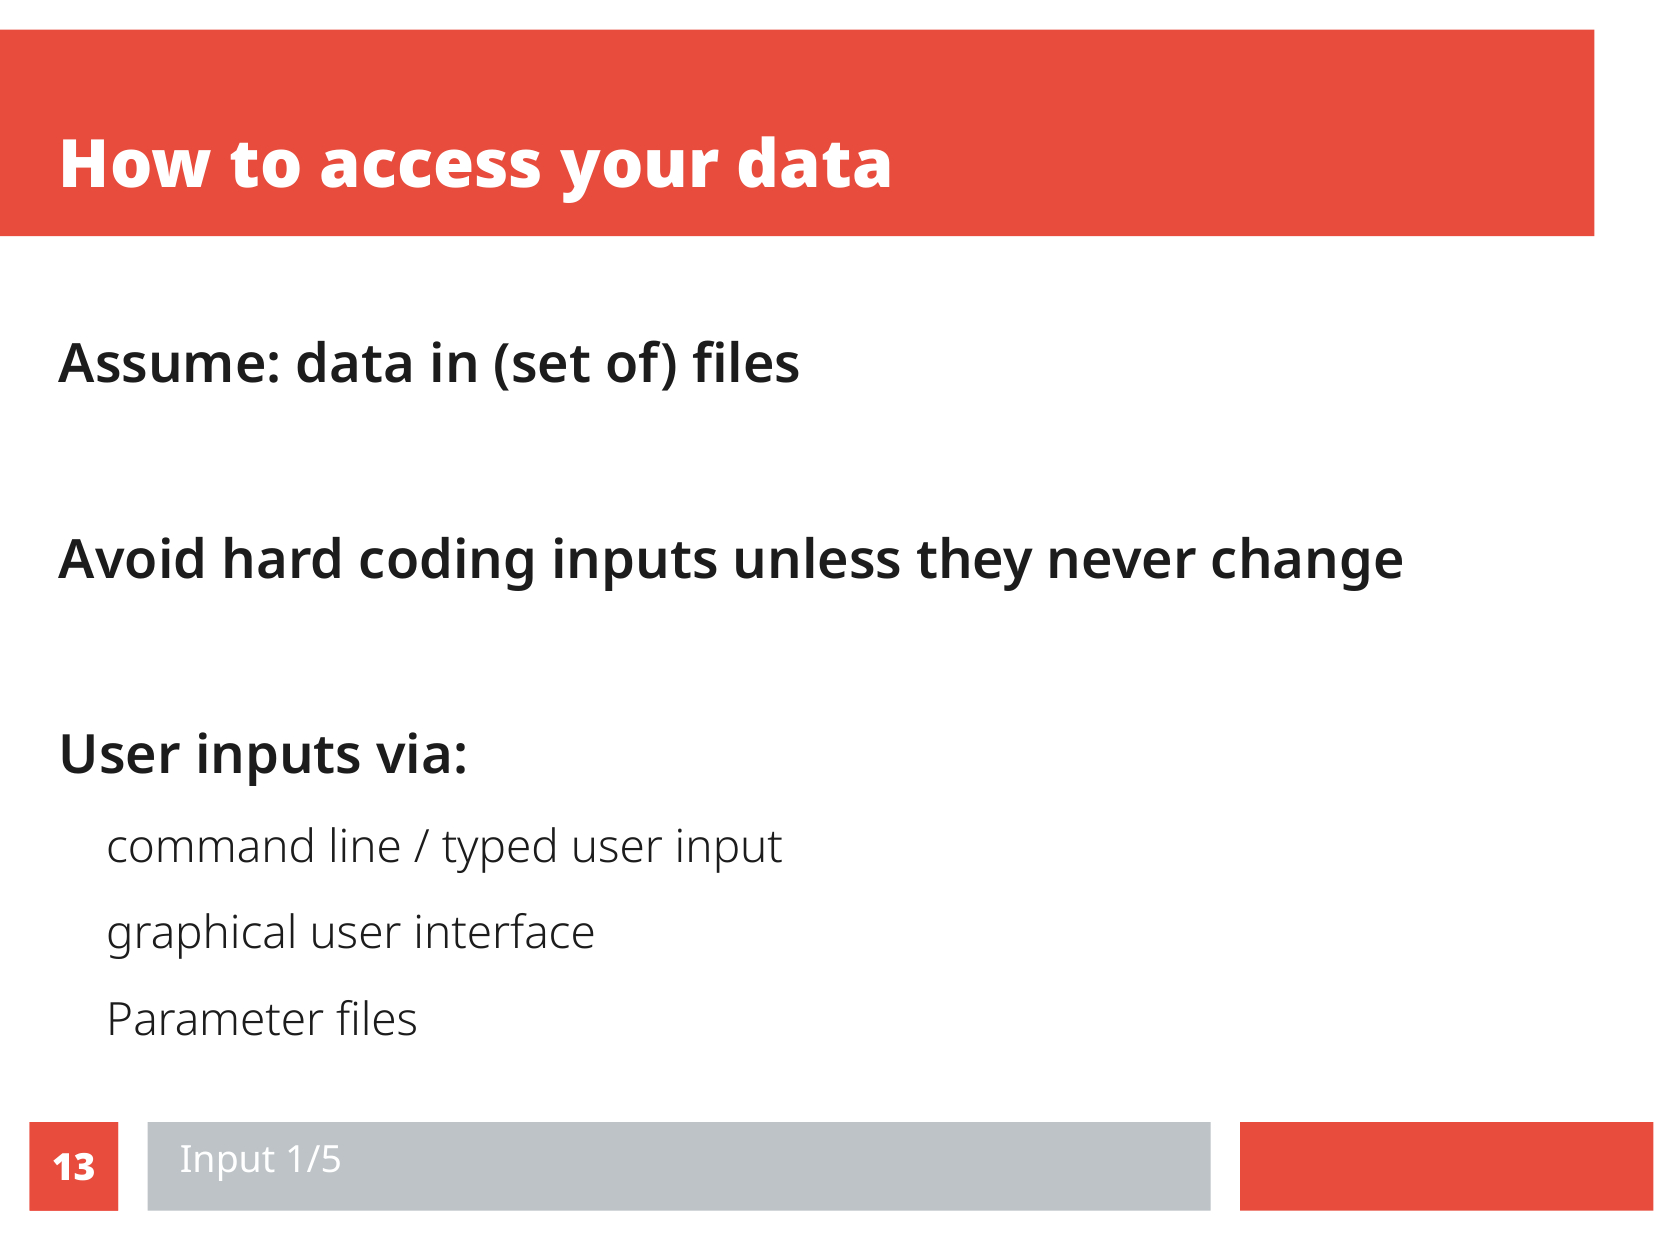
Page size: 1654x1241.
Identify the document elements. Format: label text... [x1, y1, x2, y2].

text_box Input 1/5 [165, 1125, 736, 1184]
list Assume: data in (set of) files Avoid hard coding inputs unless they never change User inputs via: command line / typed user input graphical user interface Parameter files [59, 324, 1565, 1093]
title How to access your data [59, 59, 1595, 207]
